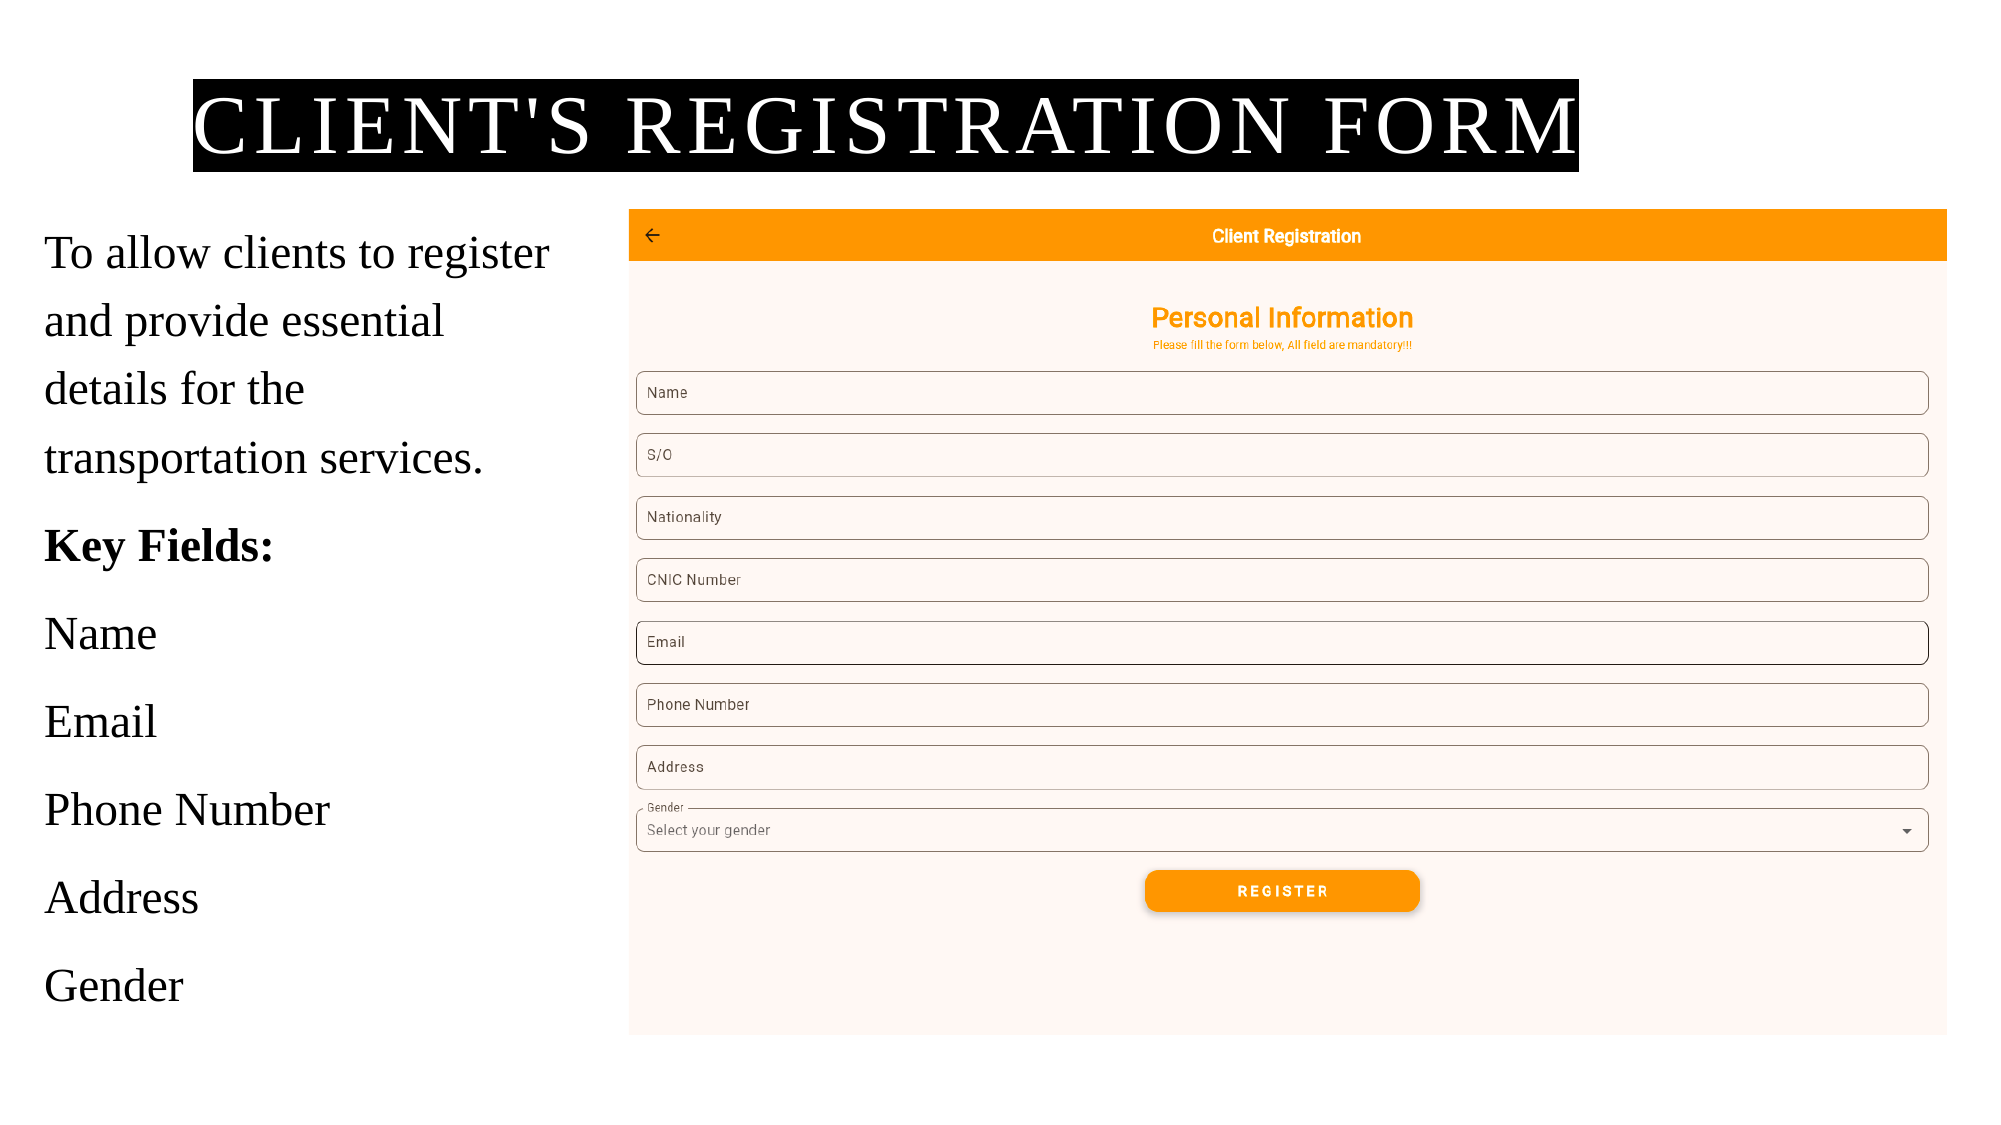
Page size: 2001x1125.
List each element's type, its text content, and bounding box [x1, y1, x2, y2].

picture [628, 201, 1956, 1048]
title Client's Registration Form [43, 0, 1729, 178]
list To allow clients to register and provide essential details for the transportation services. Key Fields: Name Email Phone Number Address Gender [29, 201, 592, 1020]
